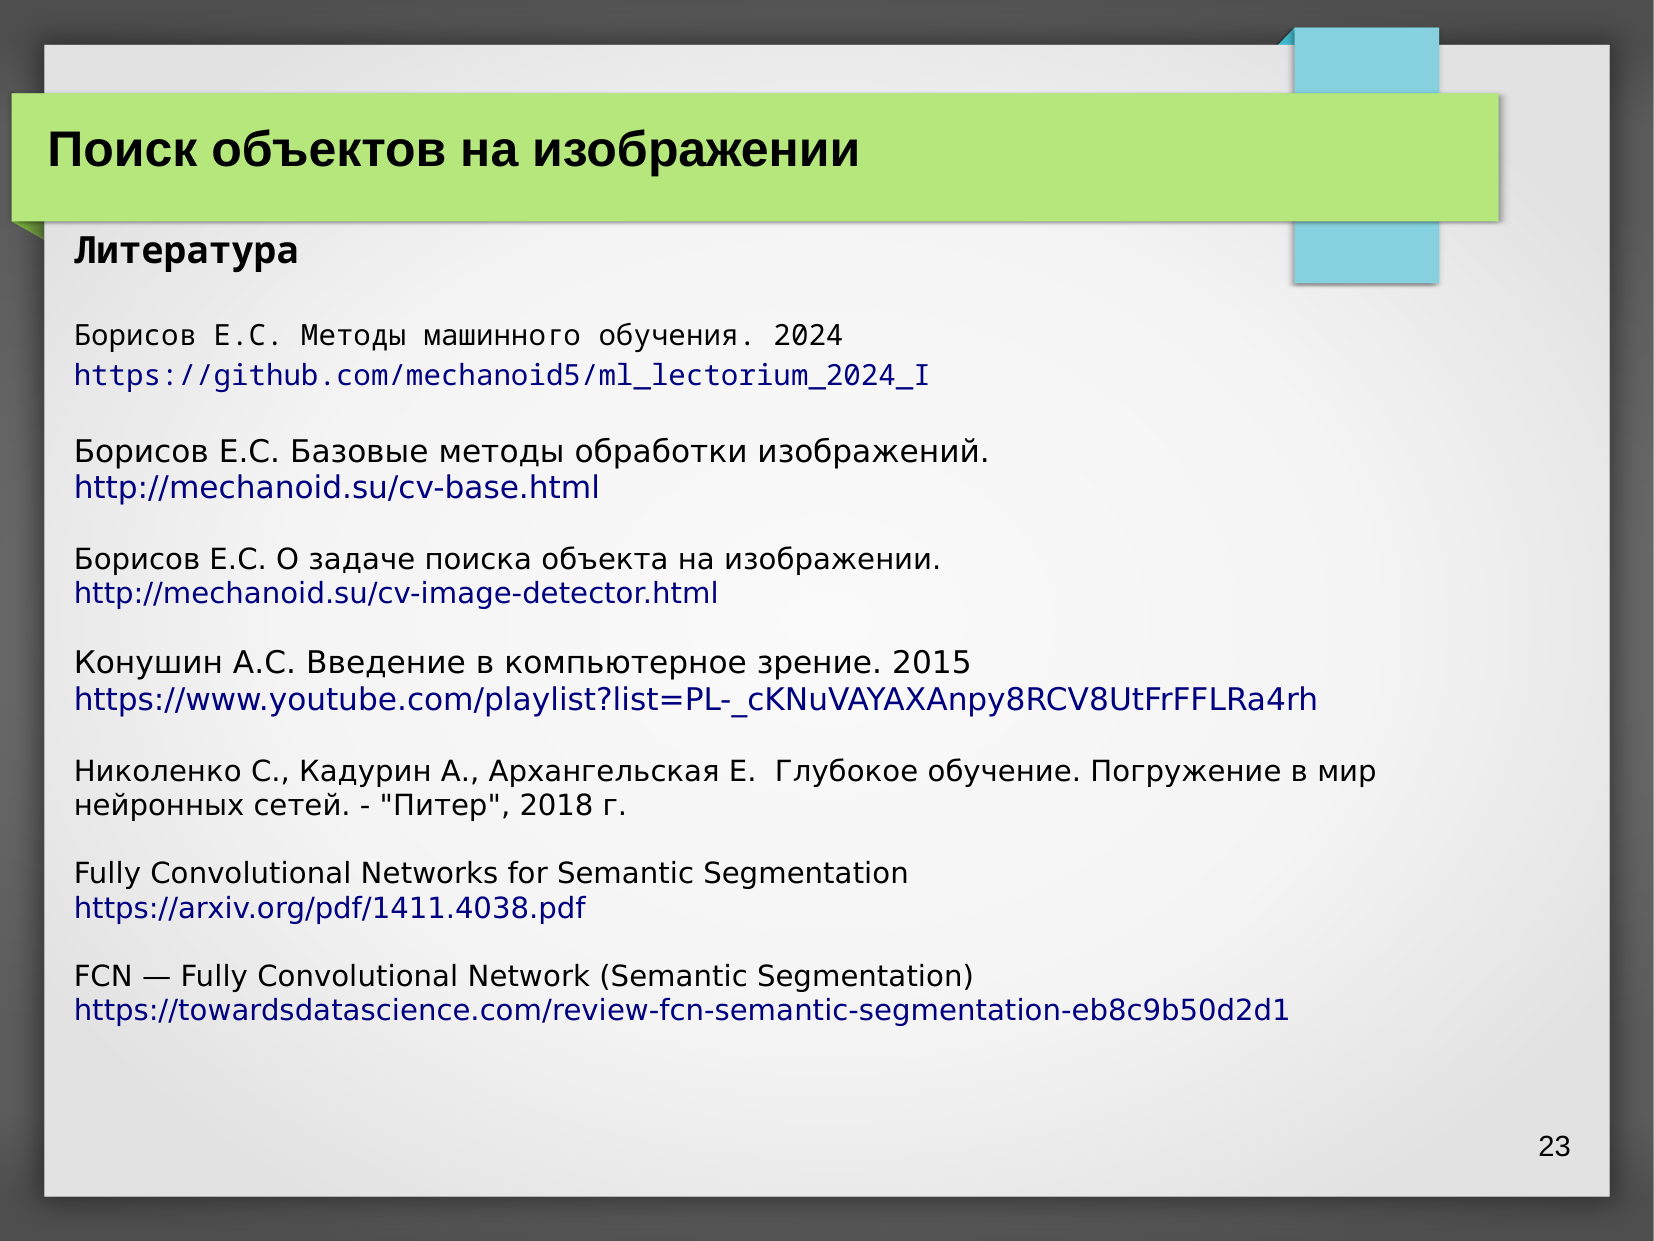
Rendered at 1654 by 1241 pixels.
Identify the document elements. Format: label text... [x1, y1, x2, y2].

text_box Литература Борисов Е.С. Методы машинного обучения. 2024 https://github.com/mechanoid5/ml_lectorium_2024_I Борисов Е.С. Базовые методы обработки изображений. http://mechanoid.su/cv-base.html Борисов Е.С. О задаче поиска объекта на изображении. http://mechanoid.su/cv-image-detector.html Конушин А.С. Введение в компьютерное зрение. 2015 https://www.youtube.com/playlist?list=PL-_cKNuVAYAXAnpy8RCV8UtFrFFLRa4rh Николенко С., Кадурин А., Архангельская Е. Глубокое обучение. Погружение в мир нейронных сетей. - "Питер", 2018 г. Fully Convolutional Networks for Semantic Segmentation https://arxiv.org/pdf/1411.4038.pdf FCN — Fully Convolutional Network (Semantic Segmentation) https://towardsdatascience.com/review-fcn-semantic-segmentation-eb8c9b50d2d1 [59, 216, 1536, 1170]
title Поиск объектов на изображении [47, 120, 1005, 177]
picture [0, 0, 1654, 1241]
